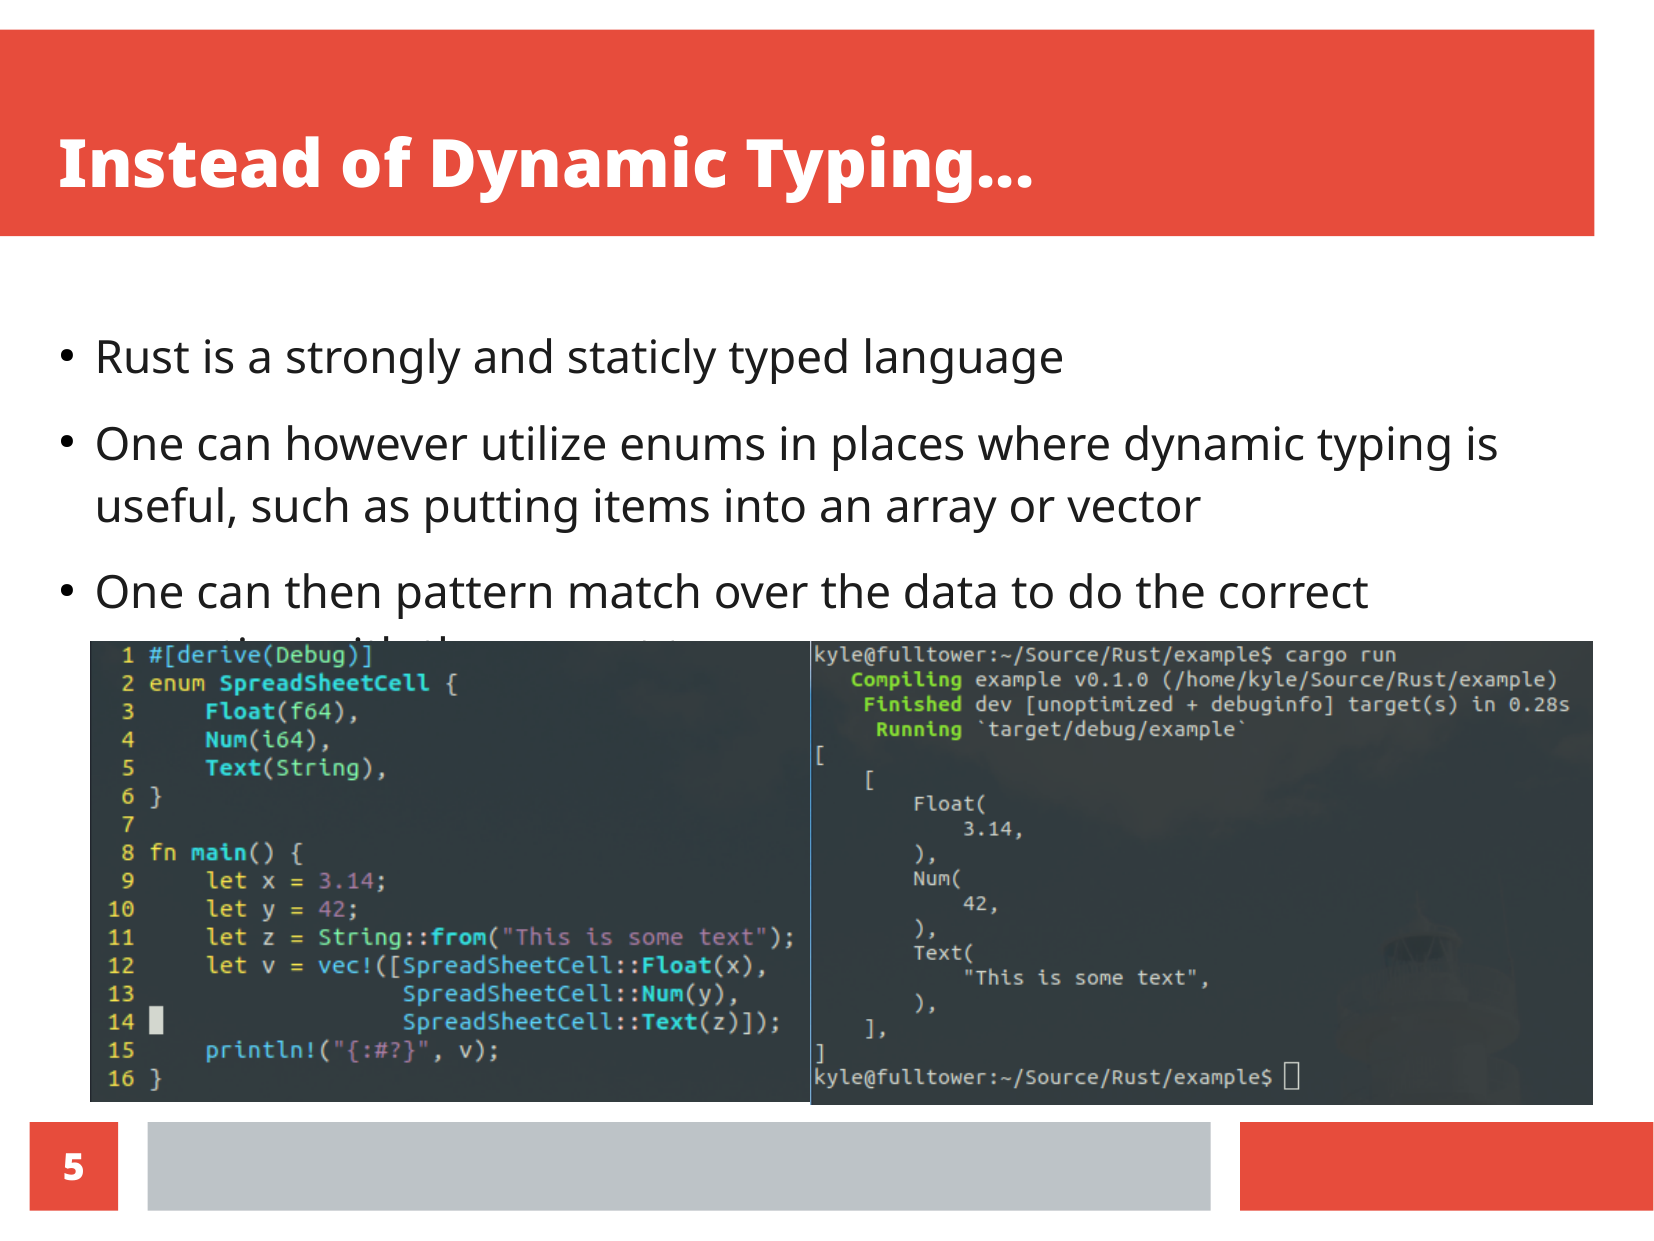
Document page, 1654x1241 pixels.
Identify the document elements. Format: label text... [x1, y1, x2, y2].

picture [90, 641, 1593, 1105]
title Instead of Dynamic Typing... [59, 59, 1595, 207]
list Rust is a strongly and staticly typed language One can however utilize enums in places where dynamic typing is useful, such as putting items into an array or vector One can then pattern match over the data to do the correct operation with the correct type [59, 324, 1565, 1093]
